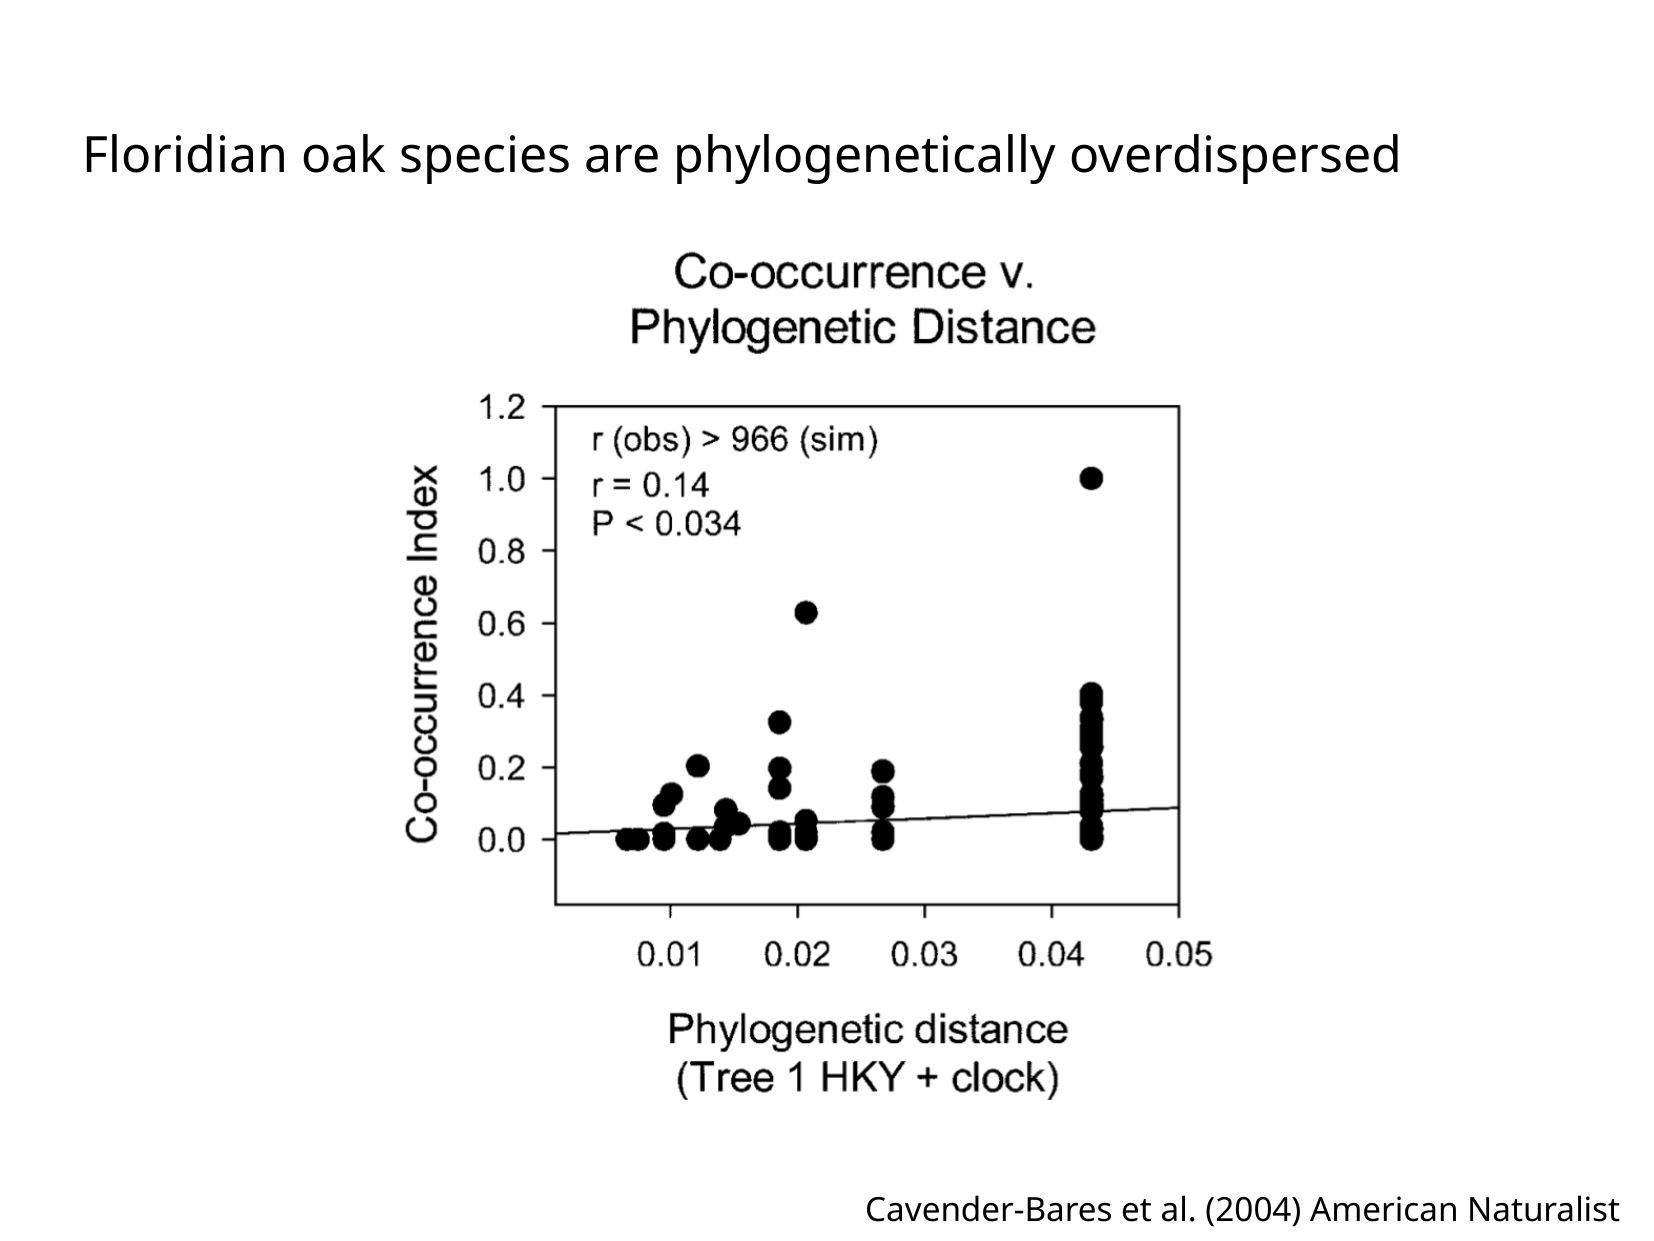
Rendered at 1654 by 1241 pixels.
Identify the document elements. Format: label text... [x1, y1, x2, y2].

title Floridian oak species are phylogenetically overdispersed [82, 56, 1571, 250]
picture [382, 237, 1227, 1120]
text_box Cavender-Bares et al. (2004) American Naturalist [850, 1178, 1654, 1241]
